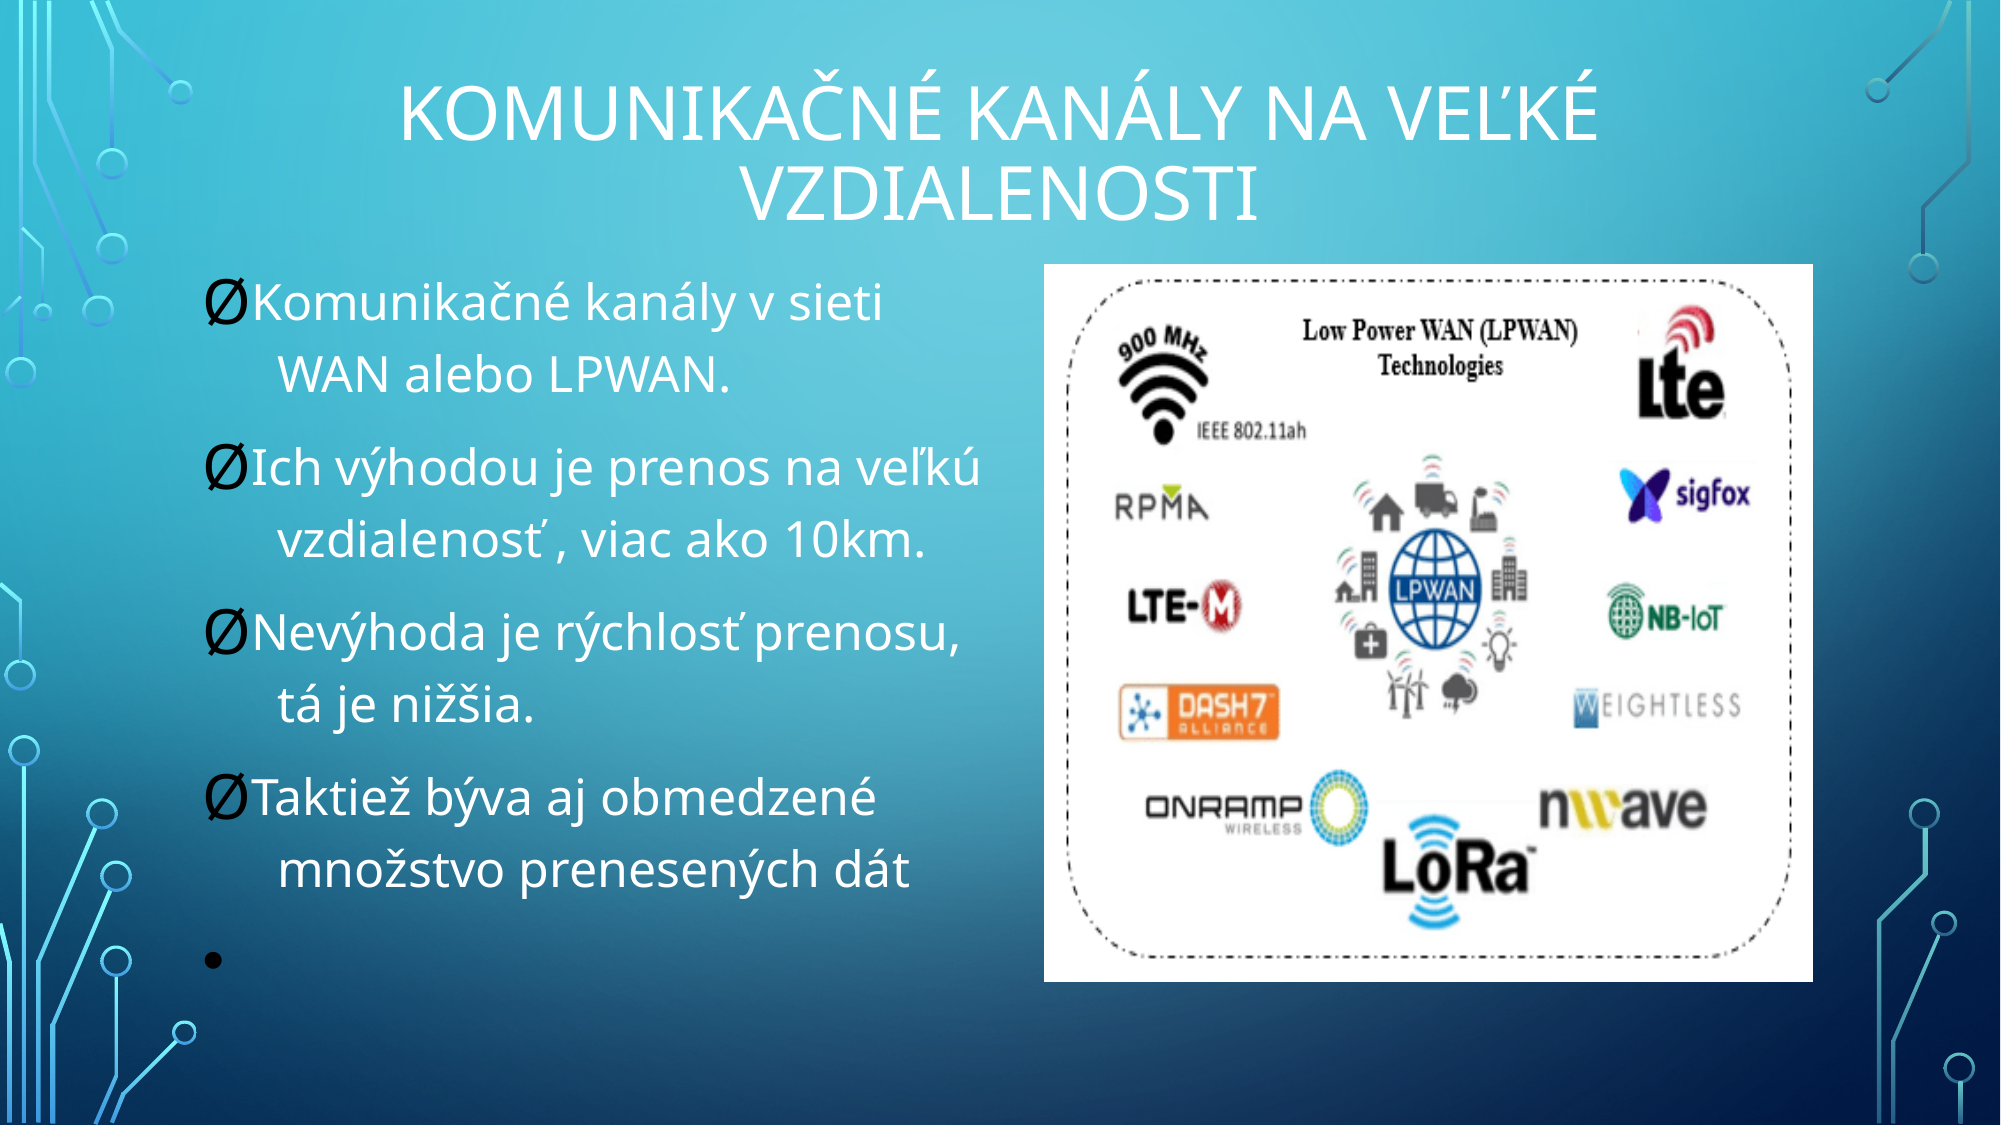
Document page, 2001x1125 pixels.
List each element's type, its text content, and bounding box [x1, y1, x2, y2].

list Komunikačné kanály v sieti WAN alebo LPWAN. Ich výhodou je prenos na veľkú vzdialenosť , viac ako 10km. Nevýhoda je rýchlosť prenosu, tá je nižšia. Taktiež býva aj obmedzené množstvo prenesených dát [187, 251, 1001, 995]
title Komunikačné kanály na veľké vzdialenosti [187, 61, 1813, 252]
picture [1044, 264, 1813, 982]
